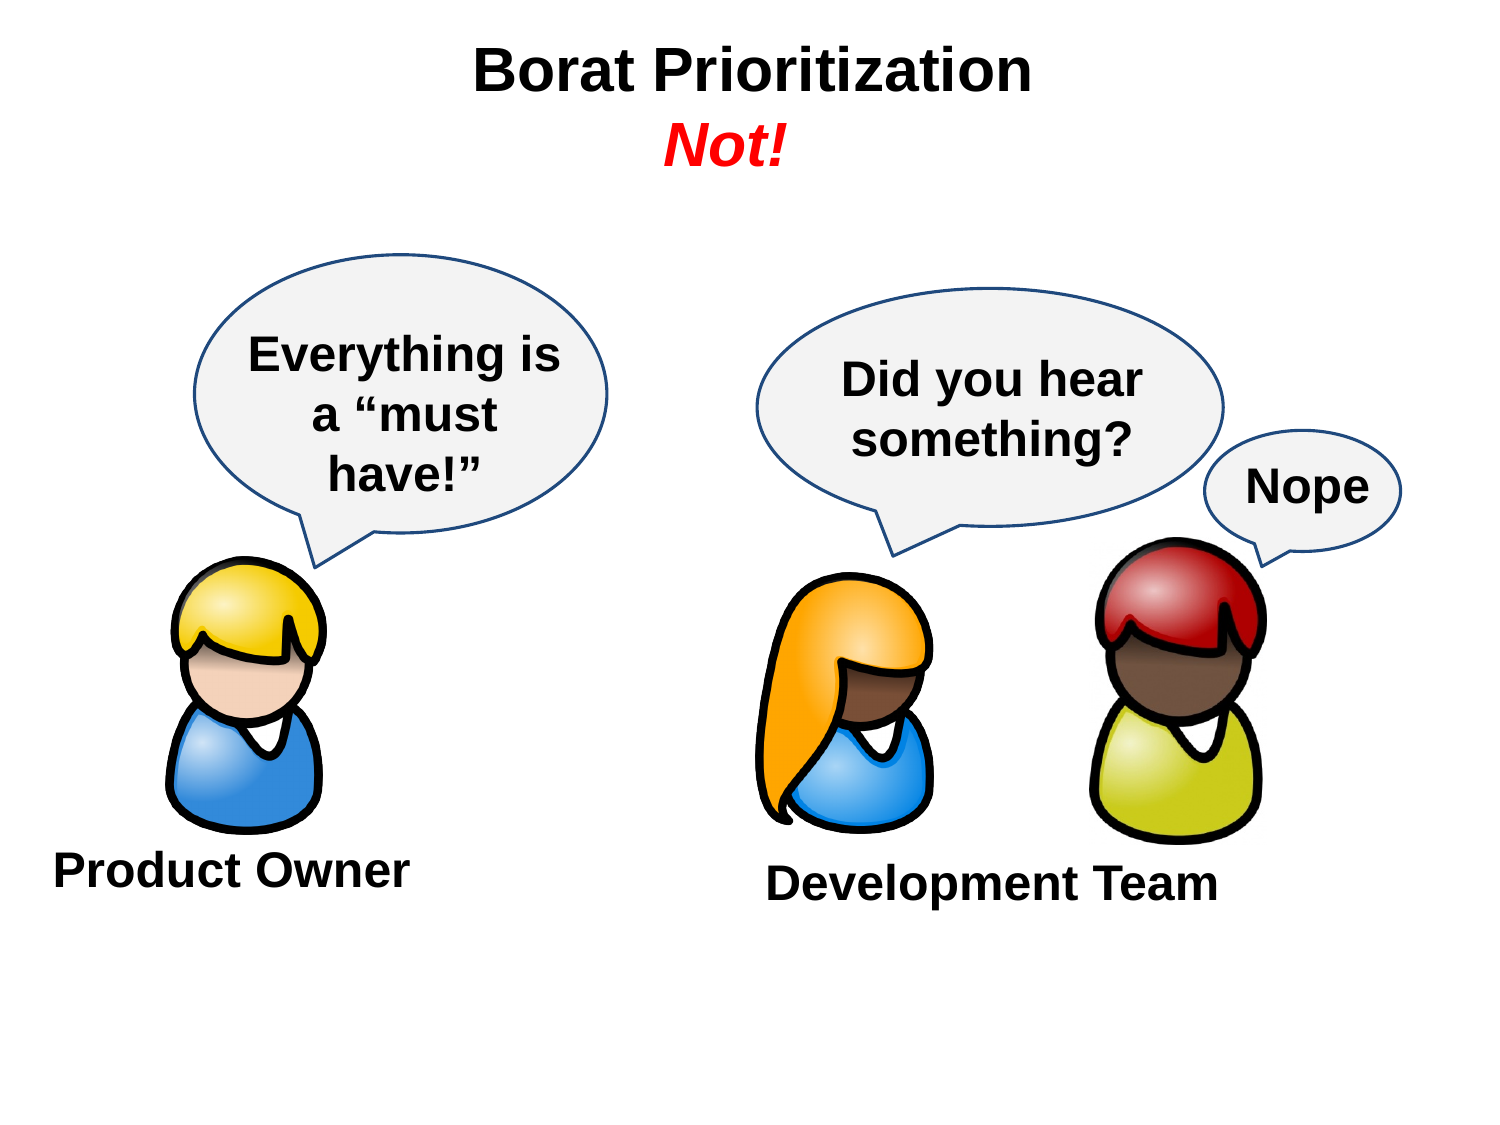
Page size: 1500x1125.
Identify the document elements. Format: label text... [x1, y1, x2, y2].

picture [755, 572, 934, 834]
text_box [1204, 473, 1209, 509]
picture [1089, 537, 1267, 845]
text_box Everything is a “must have!” [219, 306, 590, 545]
text_box [757, 333, 807, 481]
text_box [590, 338, 607, 449]
text_box [1235, 535, 1370, 567]
picture [165, 556, 327, 822]
text_box Not! [648, 88, 826, 186]
text_box Did you hear something? [807, 331, 1177, 570]
text_box [1255, 430, 1351, 438]
text_box Nope [1209, 438, 1406, 535]
text_box [811, 288, 1169, 331]
text_box Product Owner [37, 822, 476, 920]
text_box [308, 545, 353, 568]
text_box Development Team [750, 835, 1356, 962]
text_box [240, 254, 561, 306]
text_box [194, 328, 219, 460]
text_box [1177, 336, 1224, 479]
text_box Borat Prioritization [457, 14, 1063, 136]
